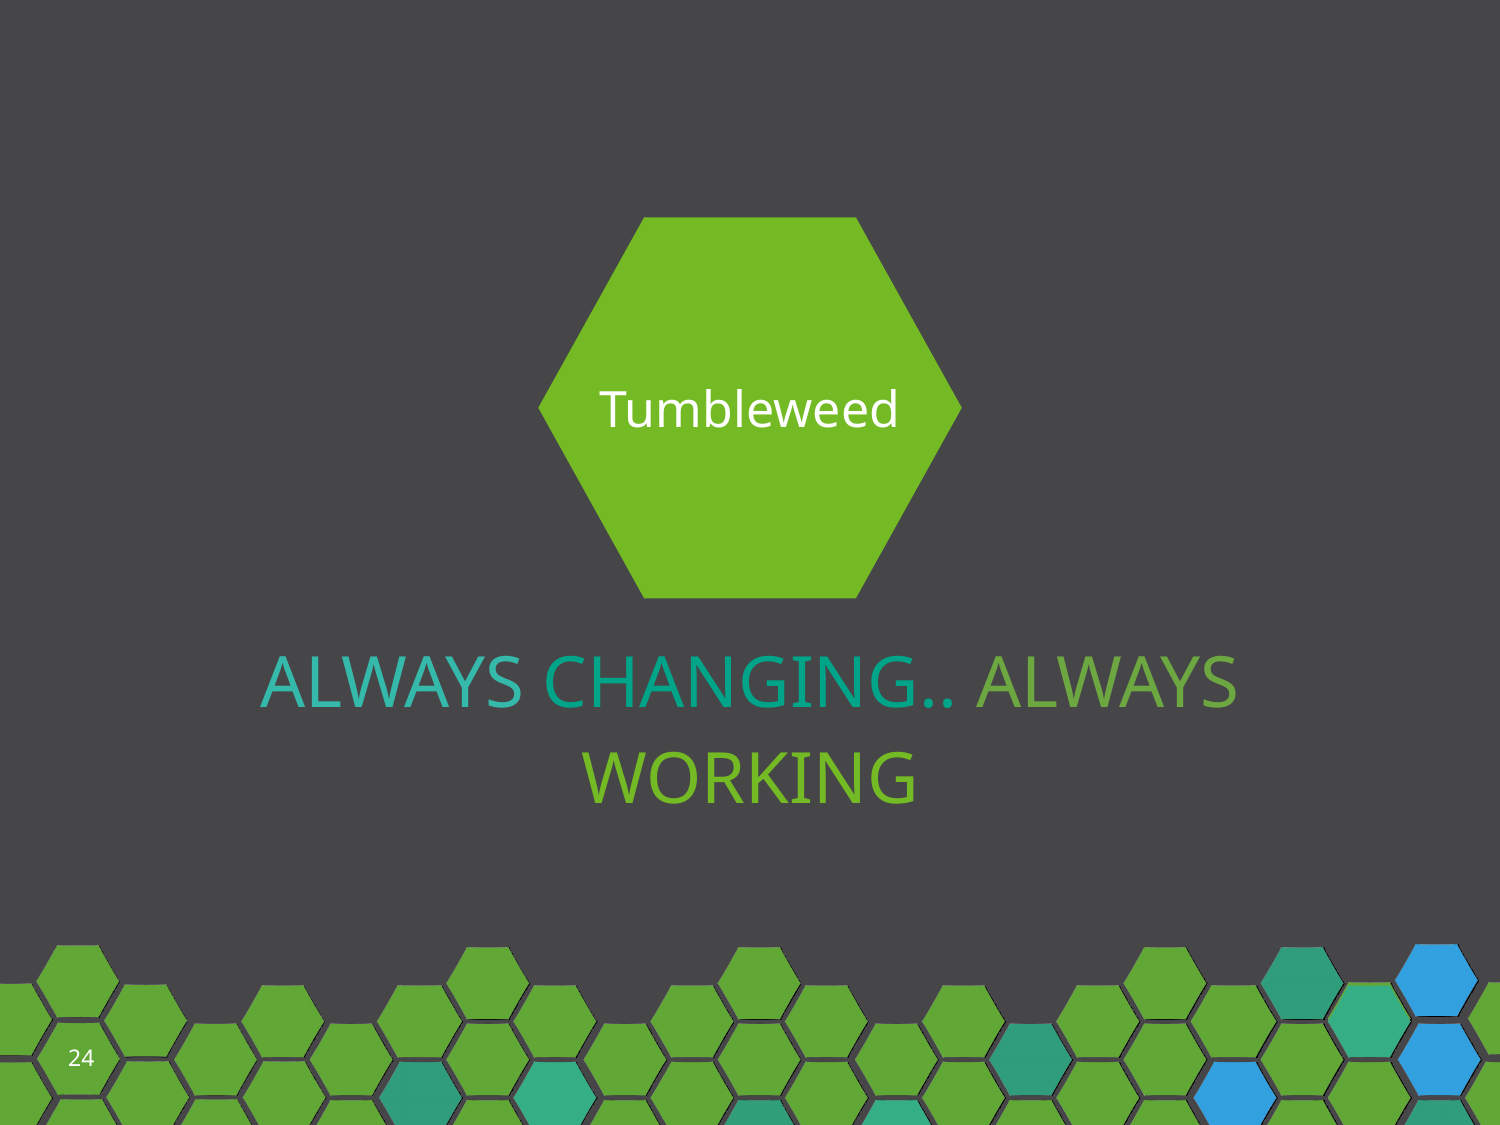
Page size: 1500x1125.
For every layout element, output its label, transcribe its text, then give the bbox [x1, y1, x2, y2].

picture [0, 944, 1500, 1125]
title ALWAYS CHANGING.. ALWAYS WORKING [131, 645, 1369, 811]
text_box Tumbleweed [538, 217, 962, 599]
